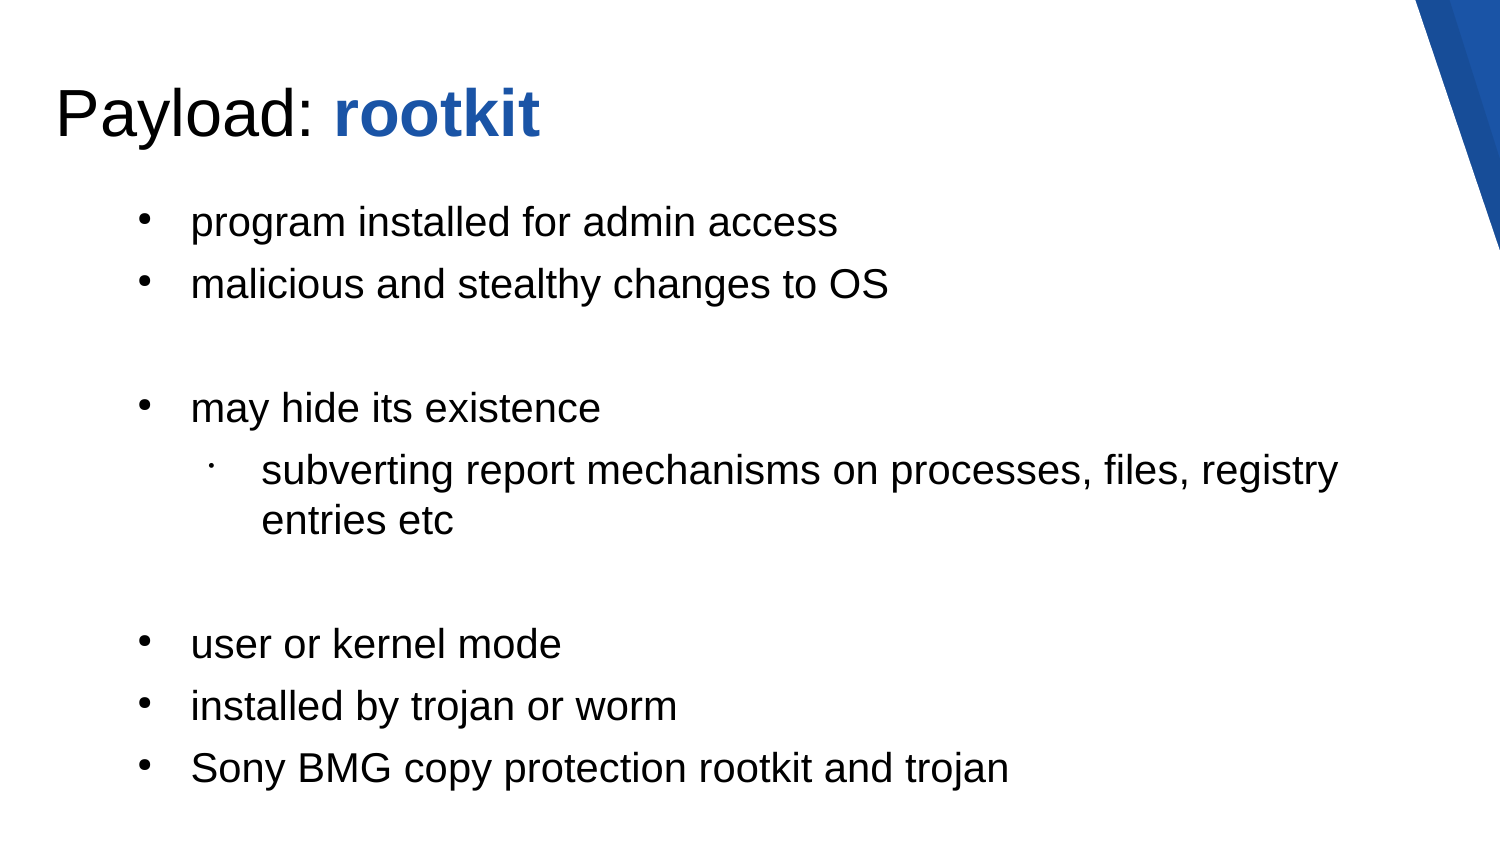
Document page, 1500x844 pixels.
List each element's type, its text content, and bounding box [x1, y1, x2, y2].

list program installed for admin access malicious and stealthy changes to OS may hide its existence subverting report mechanisms on processes, files, registry entries etc user or kernel mode installed by trojan or worm Sony BMG copy protection rootkit and trojan [104, 180, 1471, 755]
title Payload: rootkit [40, 97, 1231, 166]
